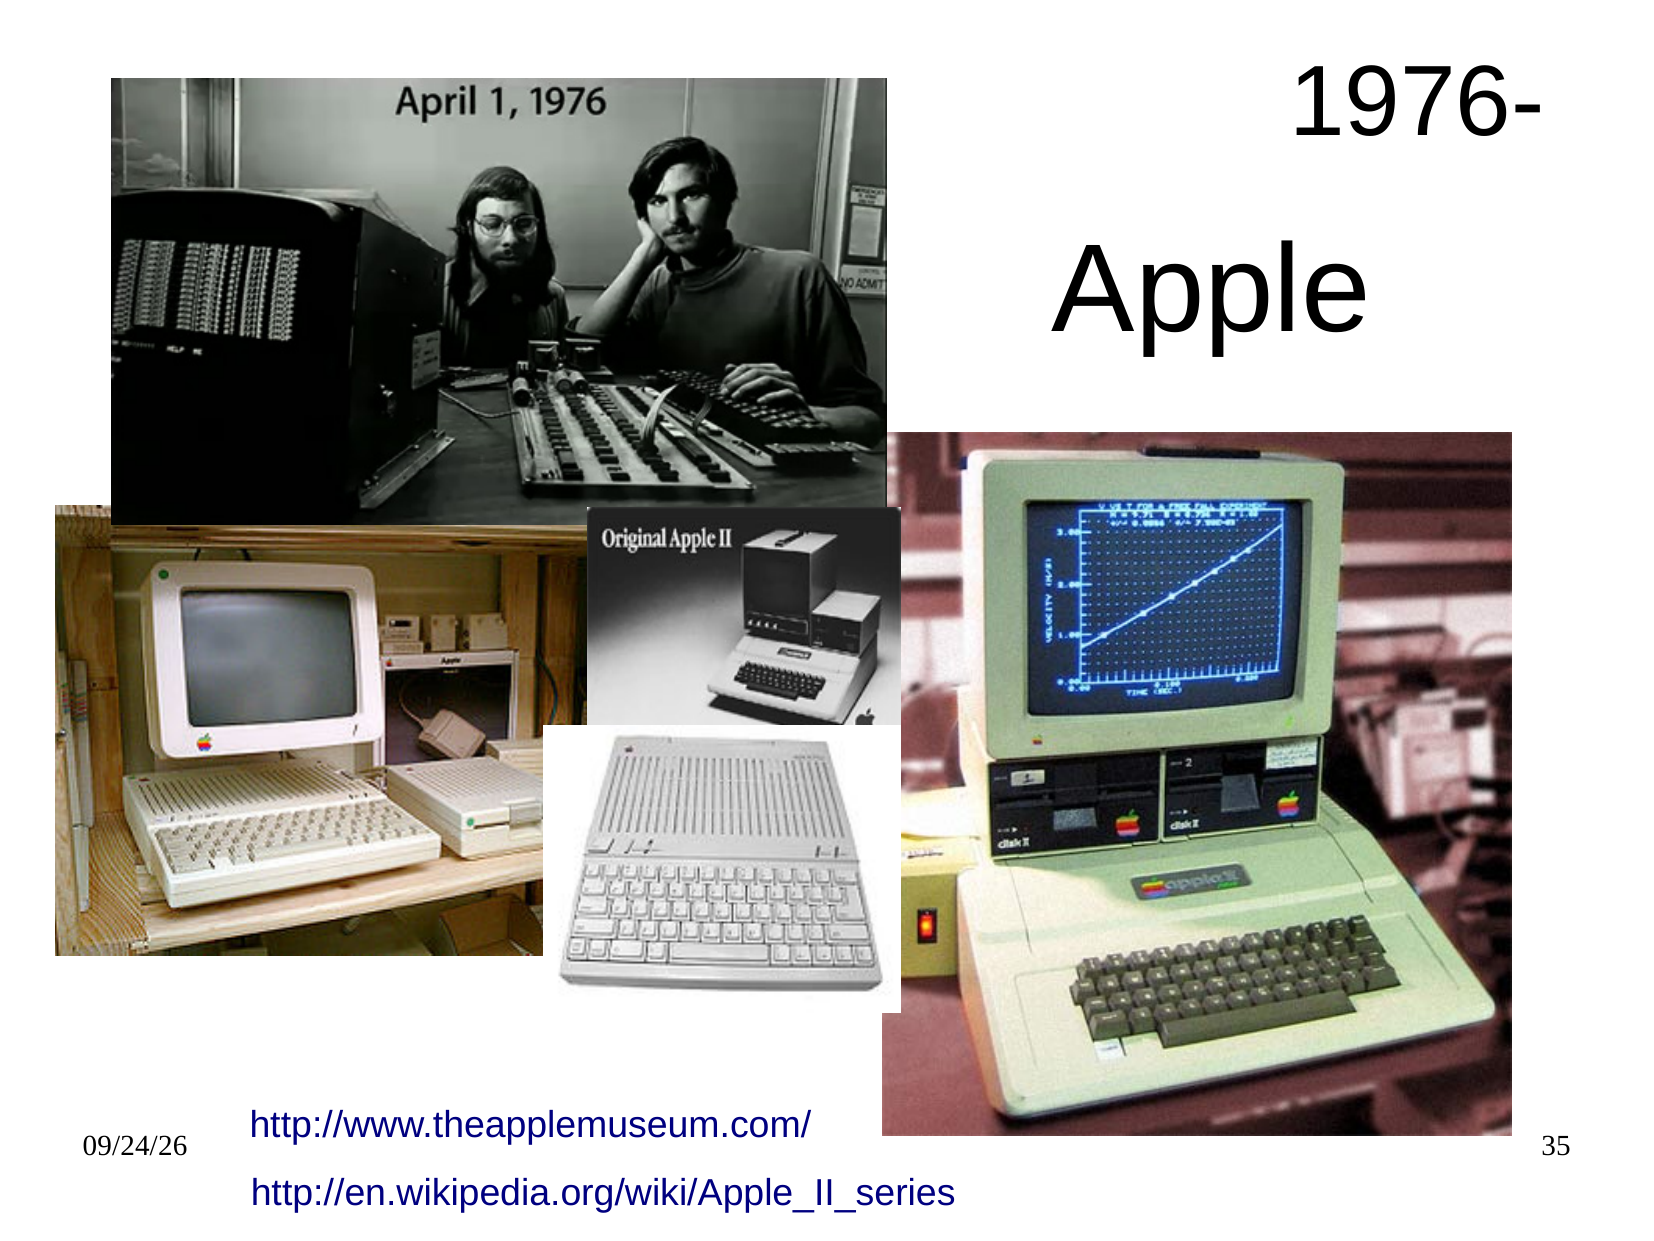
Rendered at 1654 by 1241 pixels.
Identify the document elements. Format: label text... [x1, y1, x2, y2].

picture [55, 78, 1512, 1136]
text_box http://www.theapplemuseum.com/ [234, 1095, 829, 1153]
text_box http://en.wikipedia.org/wiki/Apple_II_series [236, 1163, 971, 1221]
text_box Apple [1024, 211, 1400, 366]
text_box 1976- [1229, 37, 1605, 165]
